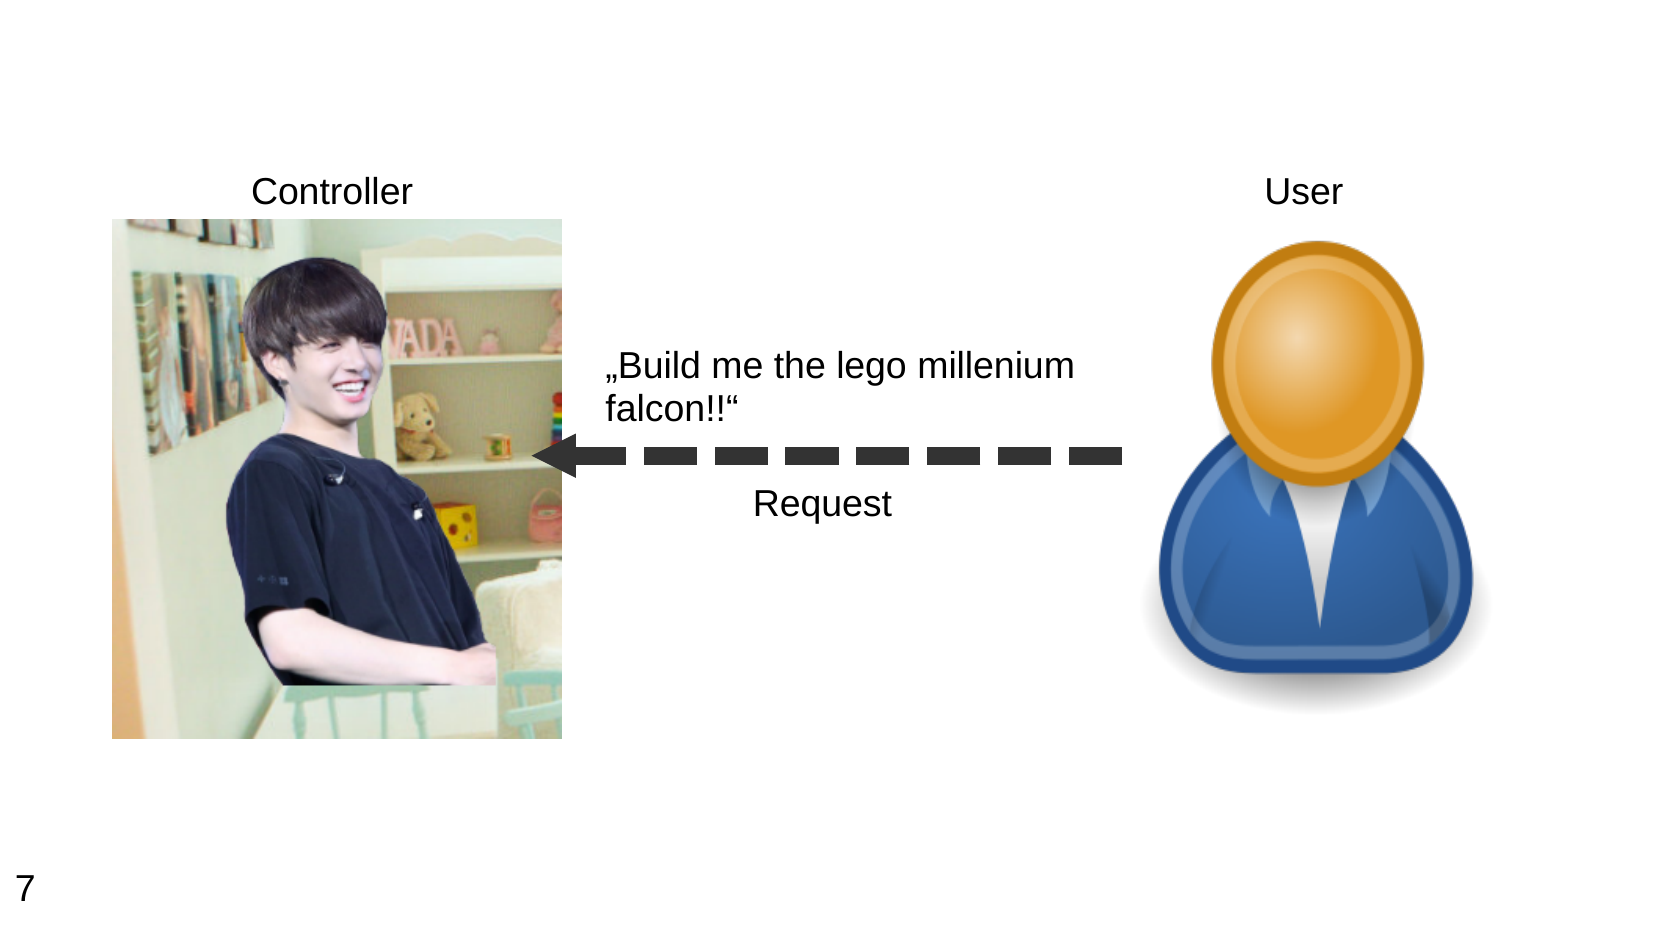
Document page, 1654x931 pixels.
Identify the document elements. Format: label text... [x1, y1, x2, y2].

text_box „Build me the lego millenium falcon!!“ [590, 337, 1101, 437]
text_box Controller [236, 162, 428, 220]
text_box Request [738, 474, 908, 532]
text_box <number> [0, 860, 201, 931]
picture [1092, 219, 1541, 739]
picture [112, 219, 562, 739]
text_box User [1249, 162, 1359, 220]
